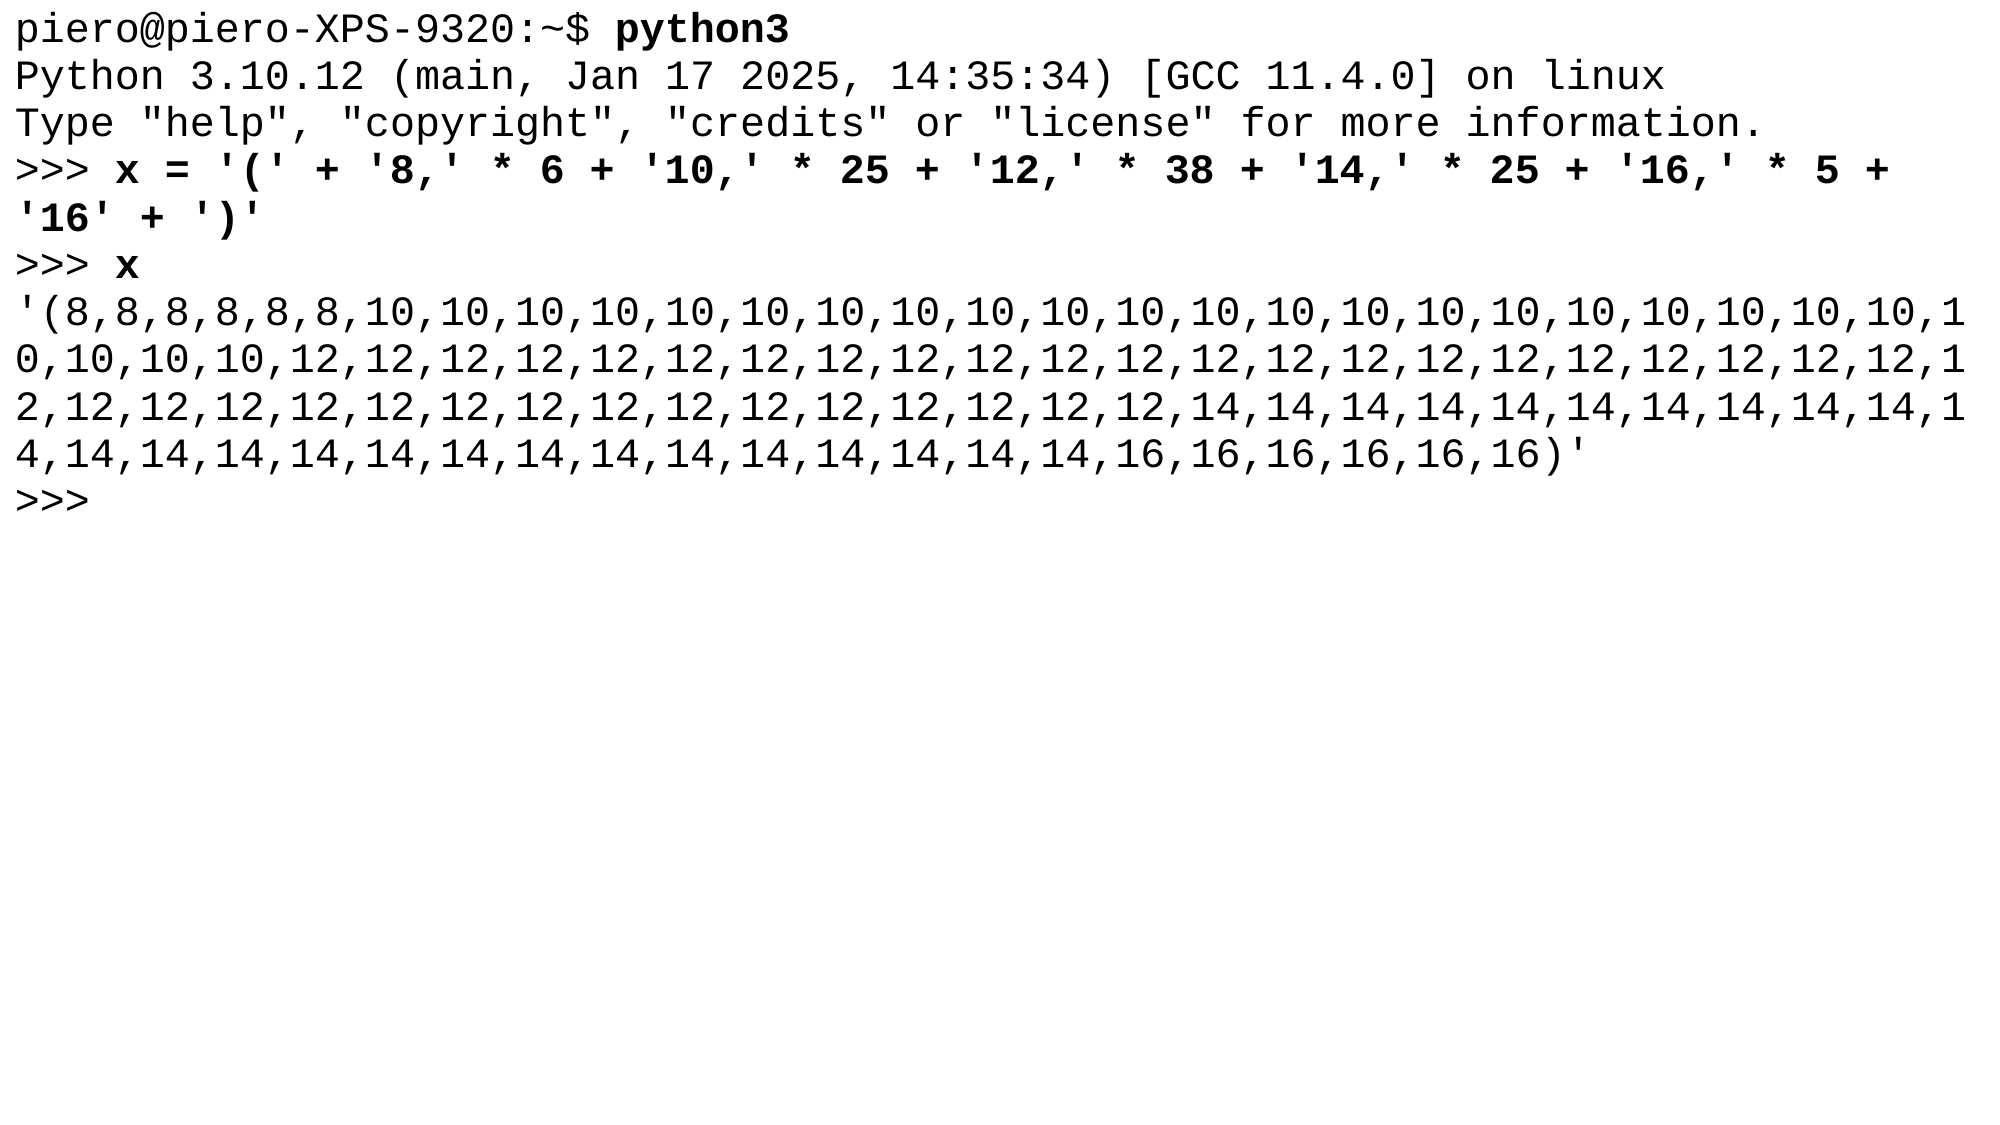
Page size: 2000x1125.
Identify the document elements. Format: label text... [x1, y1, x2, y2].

text_box piero@piero-XPS-9320:~$ python3 Python 3.10.12 (main, Jan 17 2025, 14:35:34) [GCC 11.4.0] on linux Type "help", "copyright", "credits" or "license" for more information. >>> x = '(' + '8,' * 6 + '10,' * 25 + '12,' * 38 + '14,' * 25 + '16,' * 5 + '16' + ')' >>> x '(8,8,8,8,8,8,10,10,10,10,10,10,10,10,10,10,10,10,10,10,10,10,10,10,10,10,10,10,10,10,10,12,12,12,12,12,12,12,12,12,12,12,12,12,12,12,12,12,12,12,12,12,12,12,12,12,12,12,12,12,12,12,12,12,12,12,12,12,12,14,14,14,14,14,14,14,14,14,14,14,14,14,14,14,14,14,14,14,14,14,14,14,14,14,16,16,16,16,16,16)' >>> [0, 0, 2000, 677]
